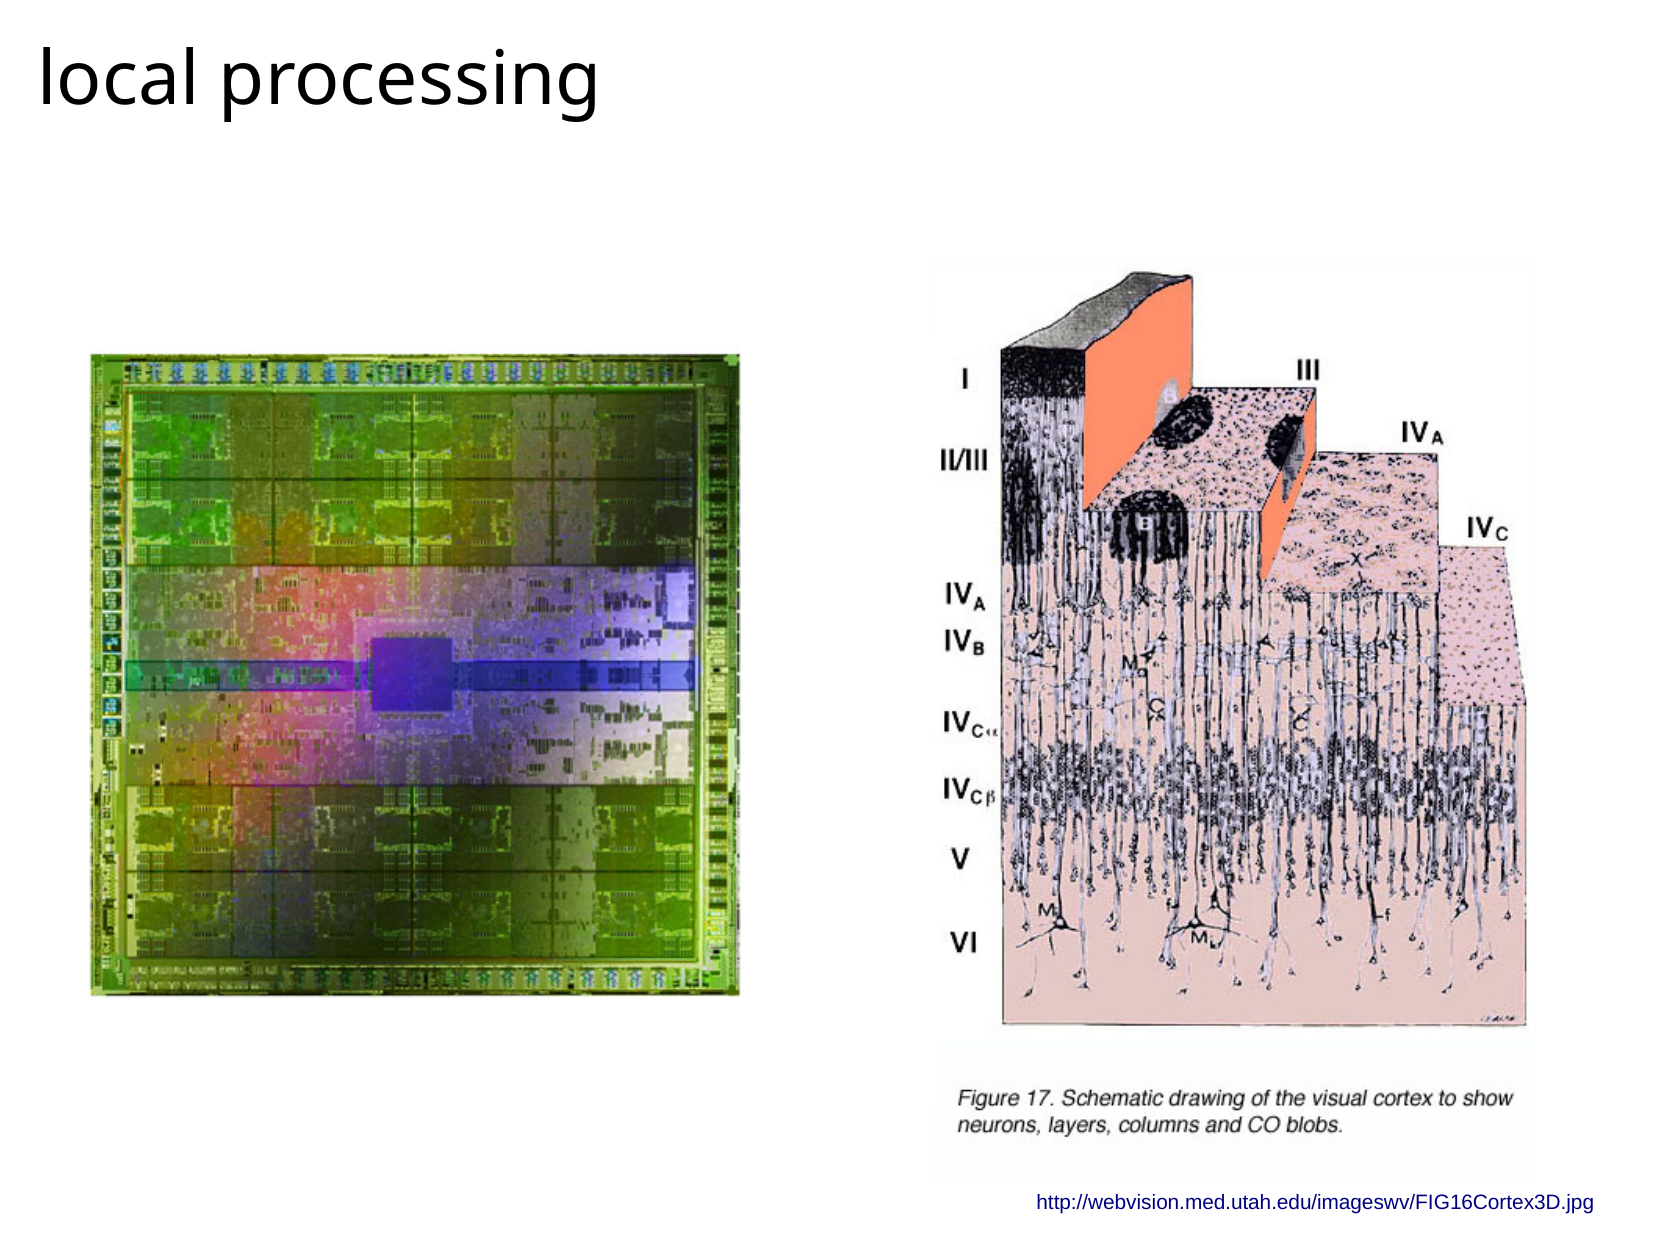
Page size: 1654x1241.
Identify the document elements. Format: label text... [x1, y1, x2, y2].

title local processing [37, 0, 1613, 151]
text_box http://webvision.med.utah.edu/imageswv/FIG16Cortex3D.jpg [1021, 1183, 1609, 1222]
picture [929, 256, 1536, 1184]
picture [57, 338, 778, 1009]
